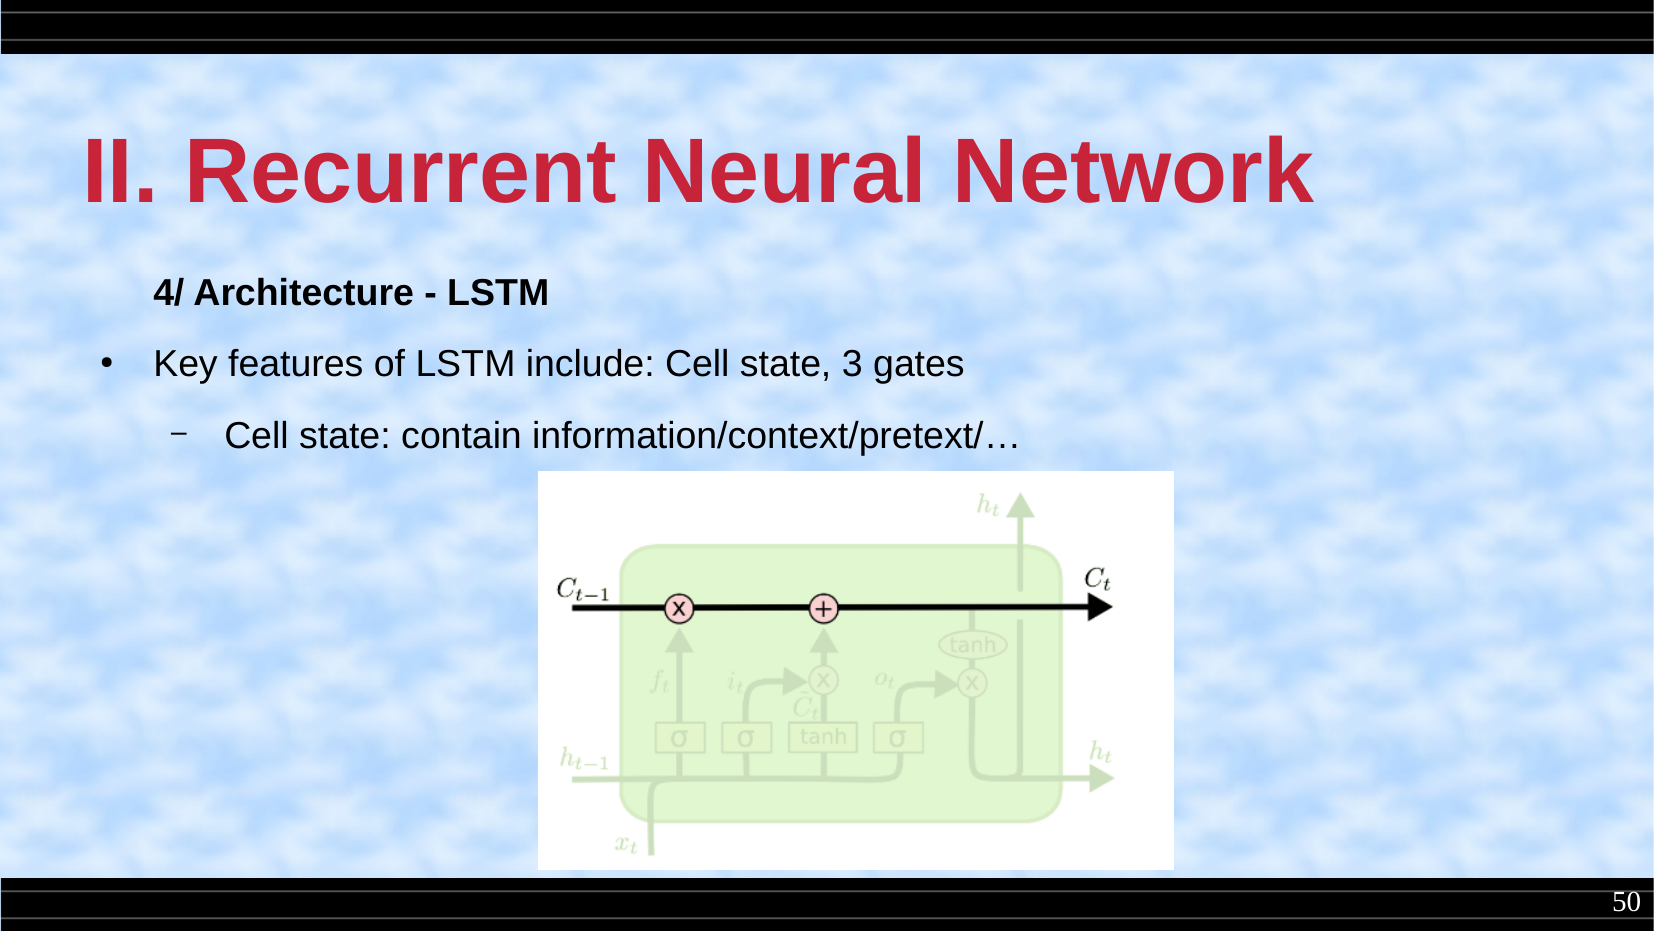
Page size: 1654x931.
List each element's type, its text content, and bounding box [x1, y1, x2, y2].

title II. Recurrent Neural Network [82, 92, 1571, 248]
list 4/ Architecture - LSTM Key features of LSTM include: Cell state, 3 gates Cell state: contain information/context/pretext/… [82, 271, 1571, 757]
picture [0, 0, 1654, 931]
